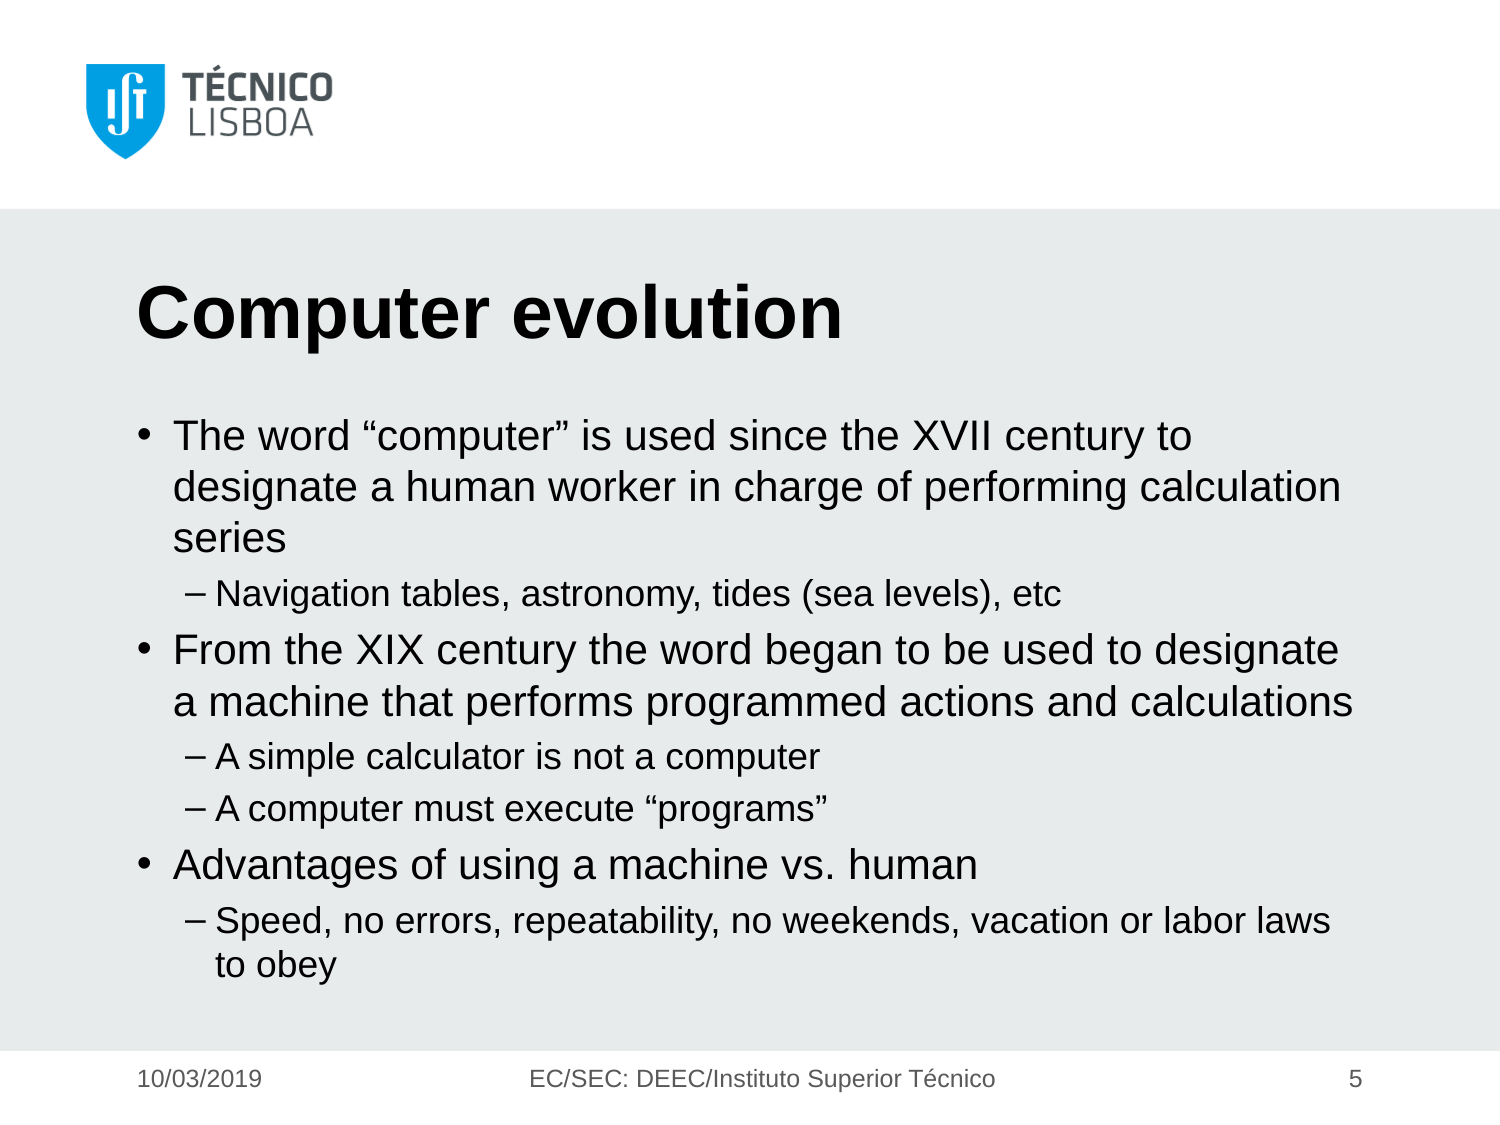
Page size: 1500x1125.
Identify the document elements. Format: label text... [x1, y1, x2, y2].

slide_number 10/03/2019 [121, 1052, 425, 1103]
slide_number <number> [1077, 1052, 1378, 1103]
title Computer evolution [121, 237, 1378, 381]
list The word “computer” is used since the XVII century to designate a human worker in charge of performing calculation series Navigation tables, astronomy, tides (sea levels), etc From the XIX century the word began to be used to designate a machine that performs programmed actions and calculations A simple calculator is not a computer A computer must execute “programs” Advantages of using a machine vs. human Speed, no errors, repeatability, no weekends, vacation or labor laws to obey [121, 400, 1378, 1005]
footer EC/SEC: DEEC/Instituto Superior Técnico [512, 1052, 1021, 1103]
picture [0, 0, 1500, 1125]
